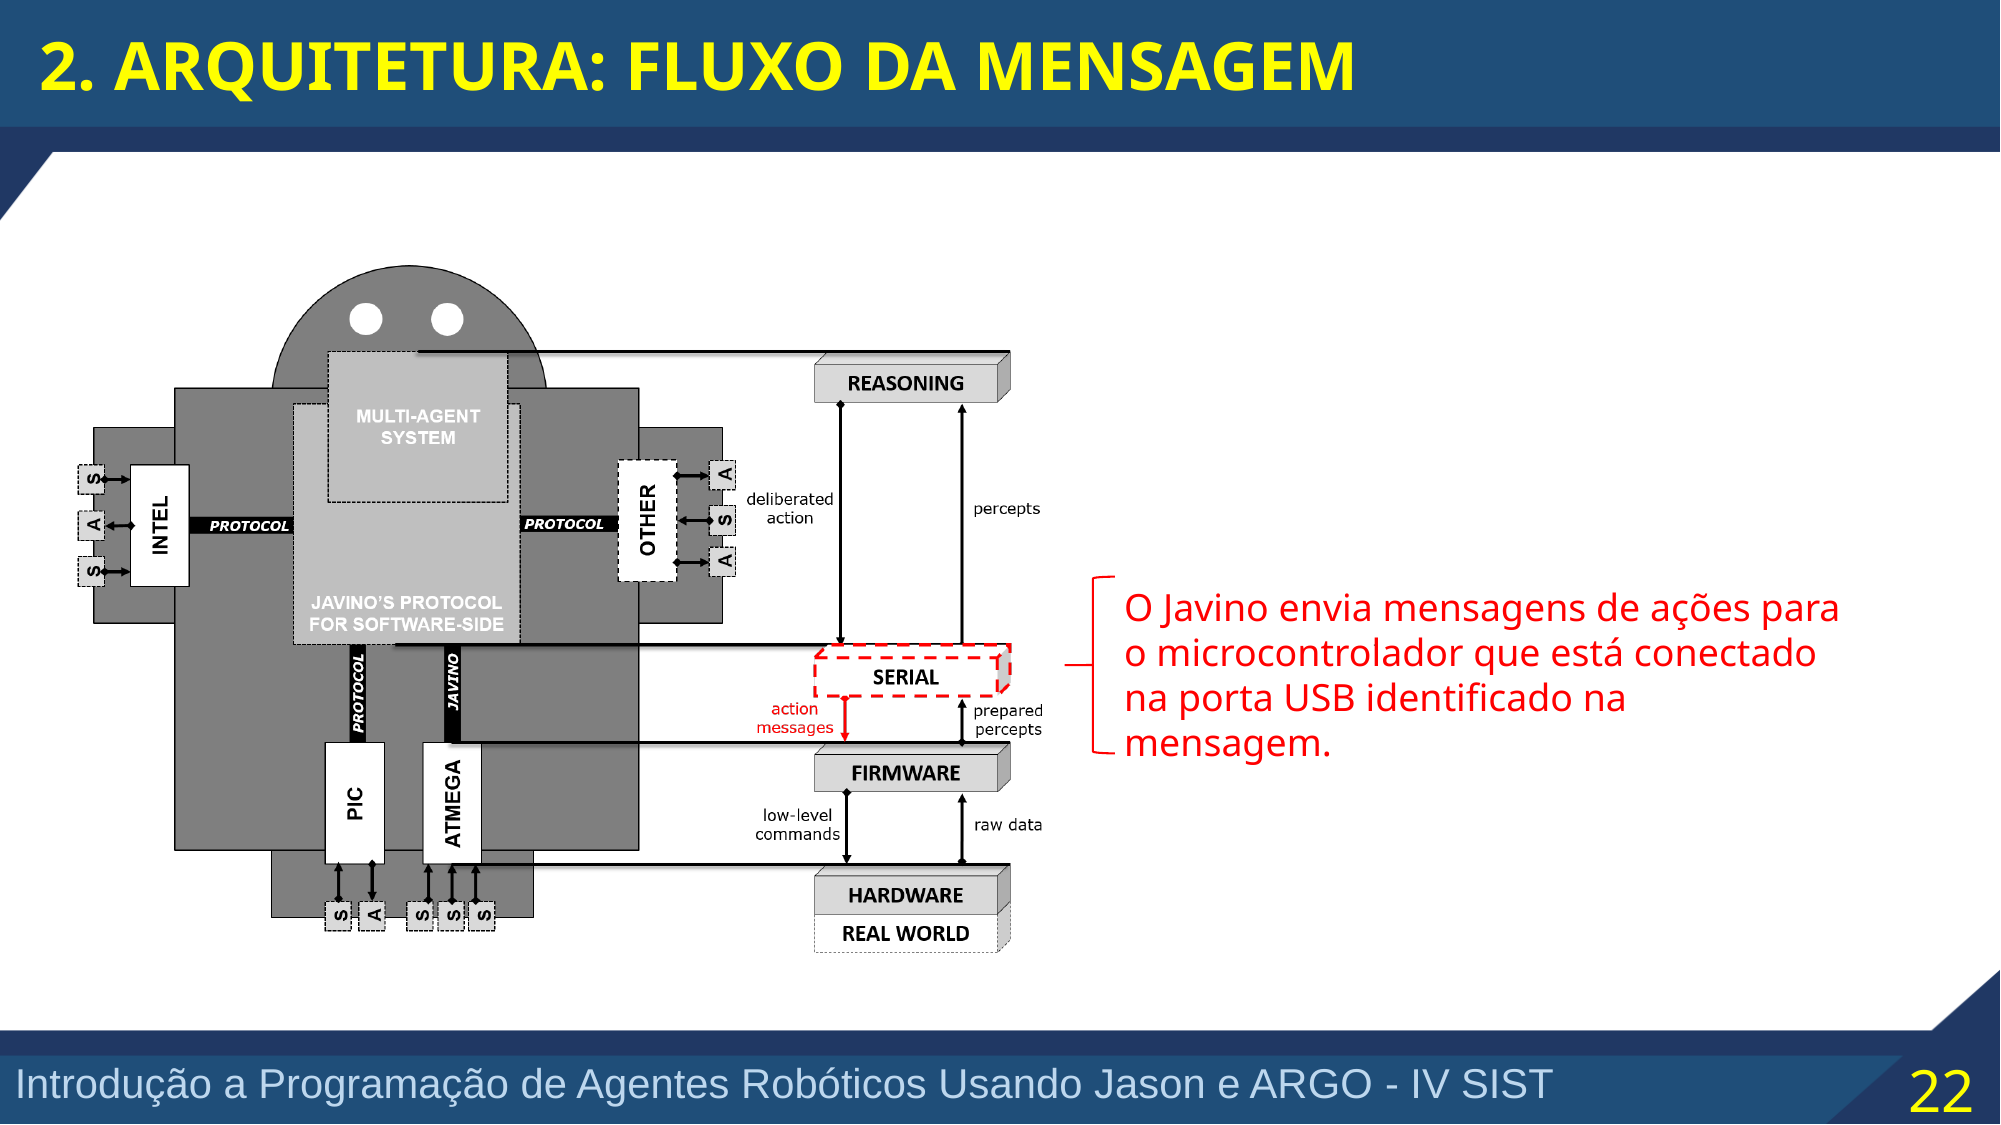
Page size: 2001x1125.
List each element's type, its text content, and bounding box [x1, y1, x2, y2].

text_box 2. ARQUITETURA: FLUXO DA MENSAGEM [24, 16, 2000, 192]
picture [0, 0, 2000, 1124]
text_box [1092, 576, 1109, 754]
text_box O Javino envia mensagens de ações para o microcontrolador que está conectado na porta USB identificado na mensagem. [1109, 576, 1858, 772]
